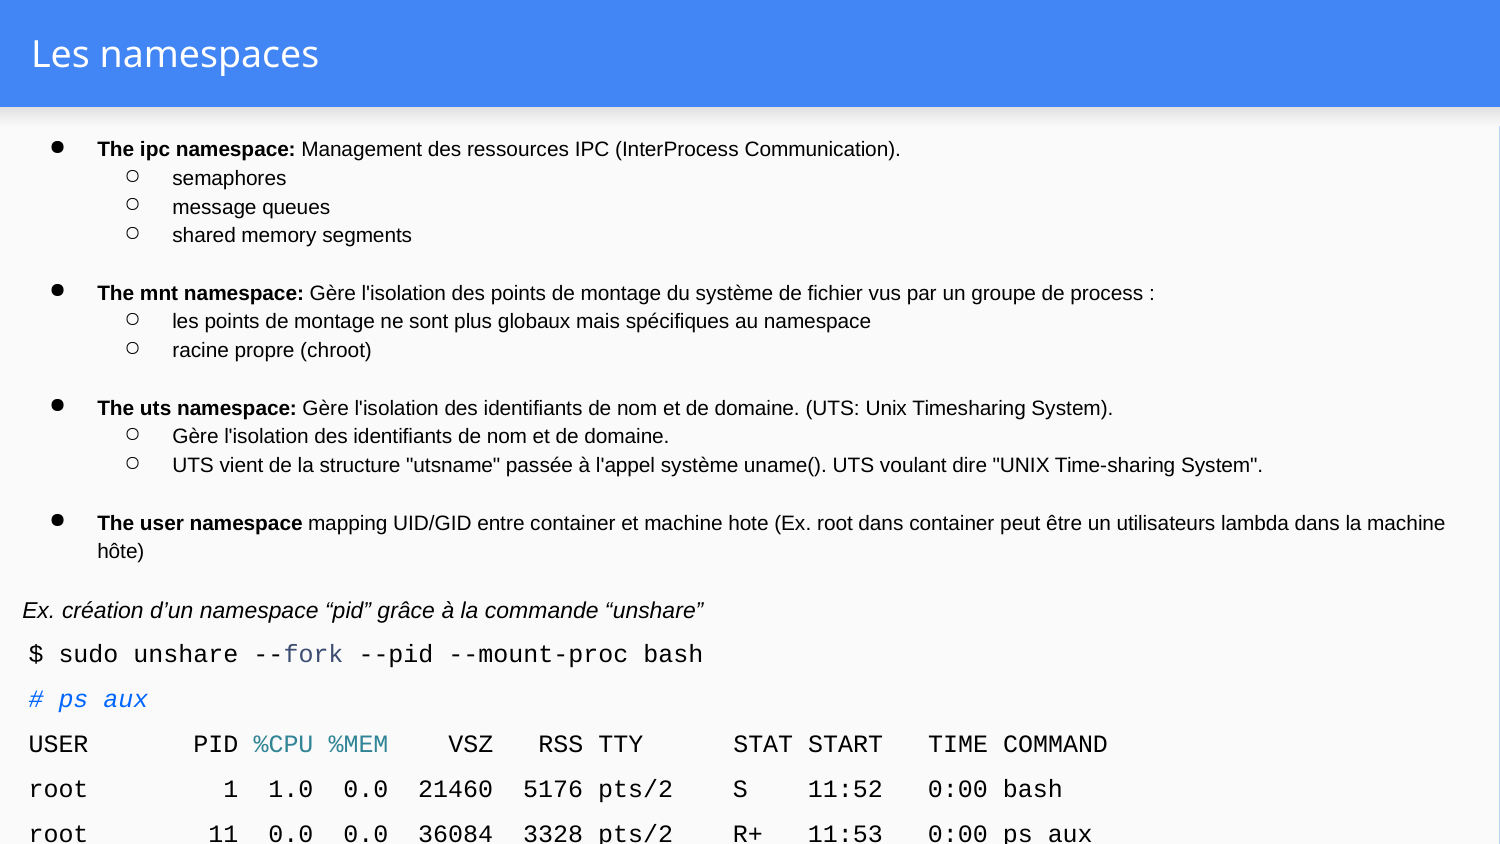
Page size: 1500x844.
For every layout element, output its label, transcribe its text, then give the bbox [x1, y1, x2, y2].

text_box The ipc namespace: Management des ressources IPC (InterProcess Communication). semaphores message queues shared memory segments The mnt namespace: Gère l'isolation des points de montage du système de fichier vus par un groupe de process : les points de montage ne sont plus globaux mais spécifiques au namespace racine propre (chroot) The uts namespace: Gère l'isolation des identifiants de nom et de domaine. (UTS: Unix Timesharing System). Gère l'isolation des identifiants de nom et de domaine. UTS vient de la structure "utsname" passée à l'appel système uname(). UTS voulant dire "UNIX Time-sharing System". The user namespace mapping UID/GID entre container et machine hote (Ex. root dans container peut être un utilisateurs lambda dans la machine hôte) Ex. création d’un namespace “pid” grâce à la commande “unshare” $ sudo unshare --fork --pid --mount-proc bash # ps aux USER PID %CPU %MEM VSZ RSS TTY STAT START TIME COMMAND root 1 1.0 0.0 21460 5176 pts/2 S 11:52 0:00 bash root 11 0.0 0.0 36084 3328 pts/2 R+ 11:53 0:00 ps aux [7, 117, 1485, 831]
title Les namespaces [16, 2, 1464, 102]
